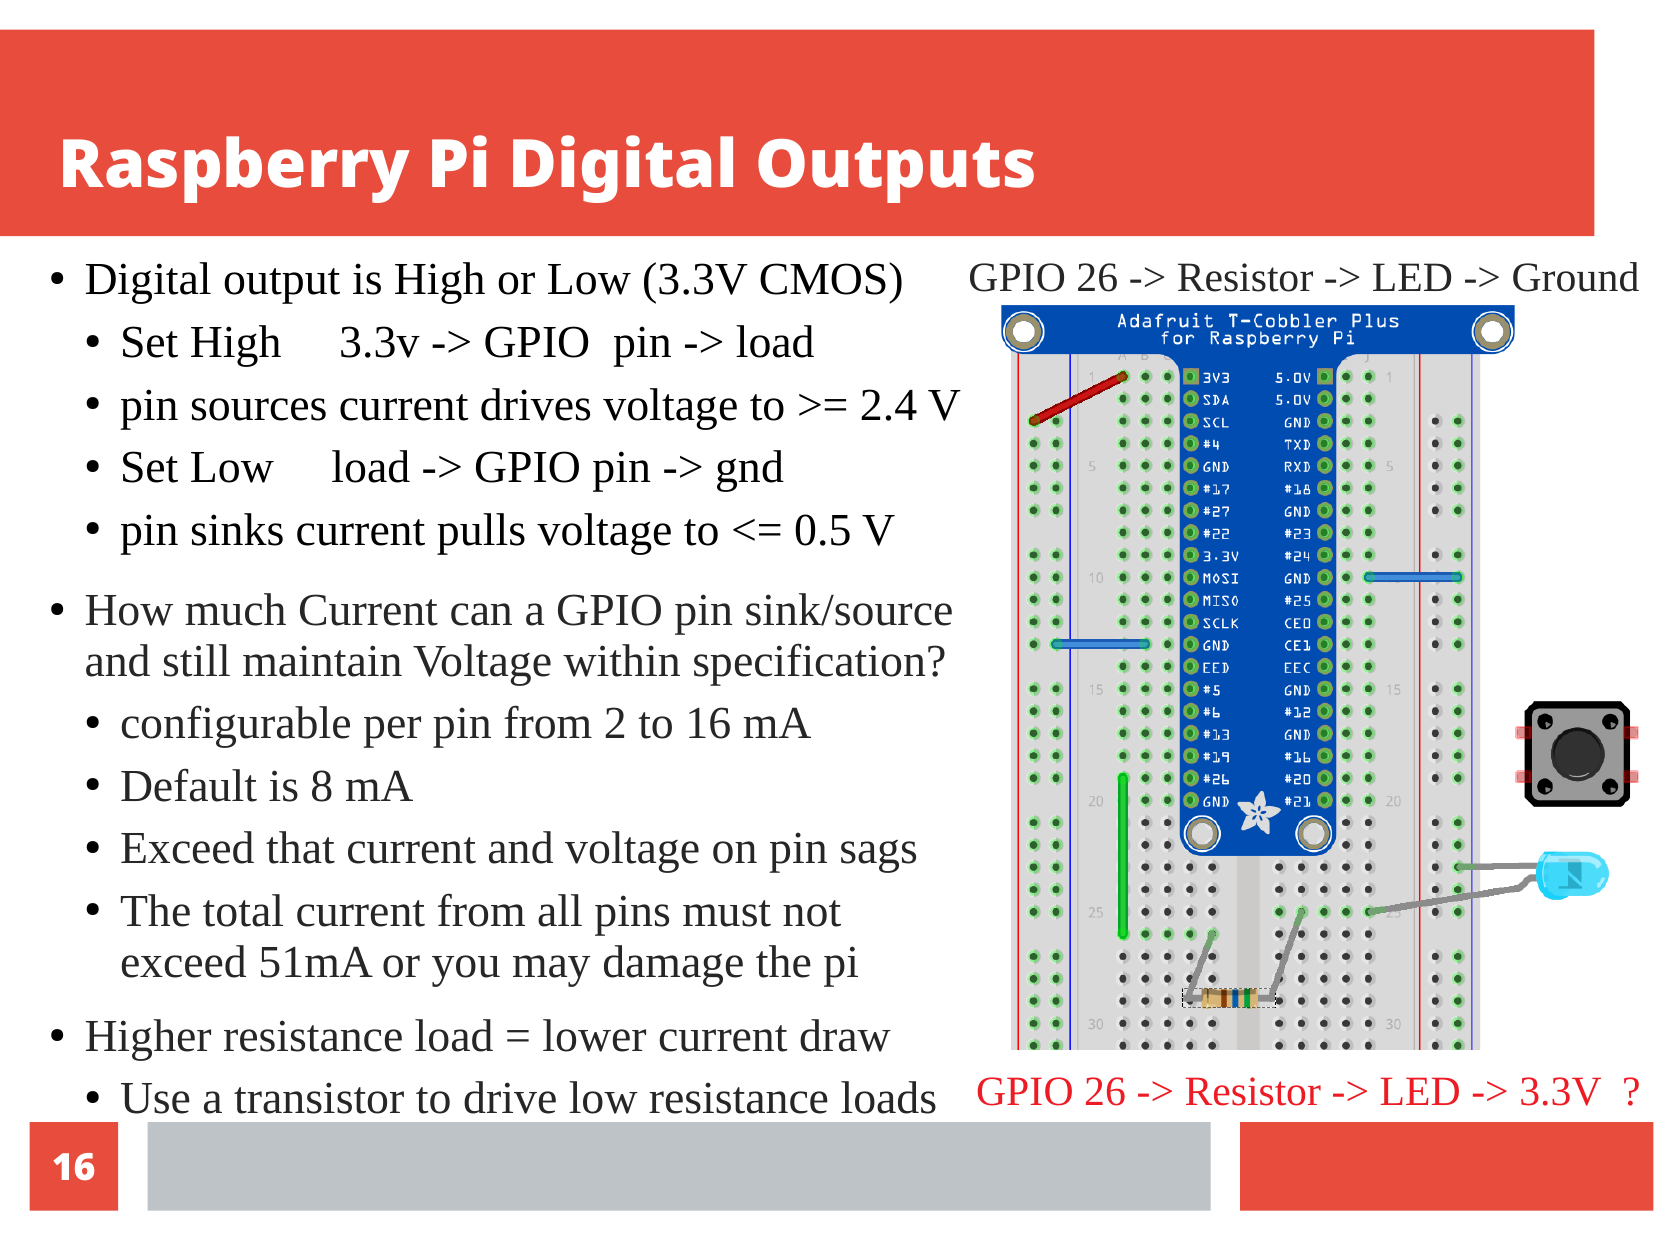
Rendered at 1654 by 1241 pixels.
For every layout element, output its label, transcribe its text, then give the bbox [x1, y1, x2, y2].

text_box GPIO 26 -> Resistor -> LED -> 3.3V ? [925, 1060, 1654, 1177]
title Raspberry Pi Digital Outputs [59, 59, 1595, 207]
text_box GPIO 26 -> Resistor -> LED -> Ground [918, 246, 1654, 355]
picture [1001, 355, 1639, 1050]
text_box Digital output is High or Low (3.3V CMOS) Set High 3.3v -> GPIO pin -> load pin sources current drives voltage to >= 2.4 V Set Low load -> GPIO pin -> gnd pin sinks current pulls voltage to <= 0.5 V How much Current can a GPIO pin sink/source and still maintain Voltage within specification? configurable per pin from 2 to 16 mA Default is 8 mA Exceed that current and voltage on pin sags The total current from all pins must not exceed 51mA or you may damage the pi Higher resistance load = lower current draw Use a transistor to drive low resistance loads [34, 246, 984, 1199]
